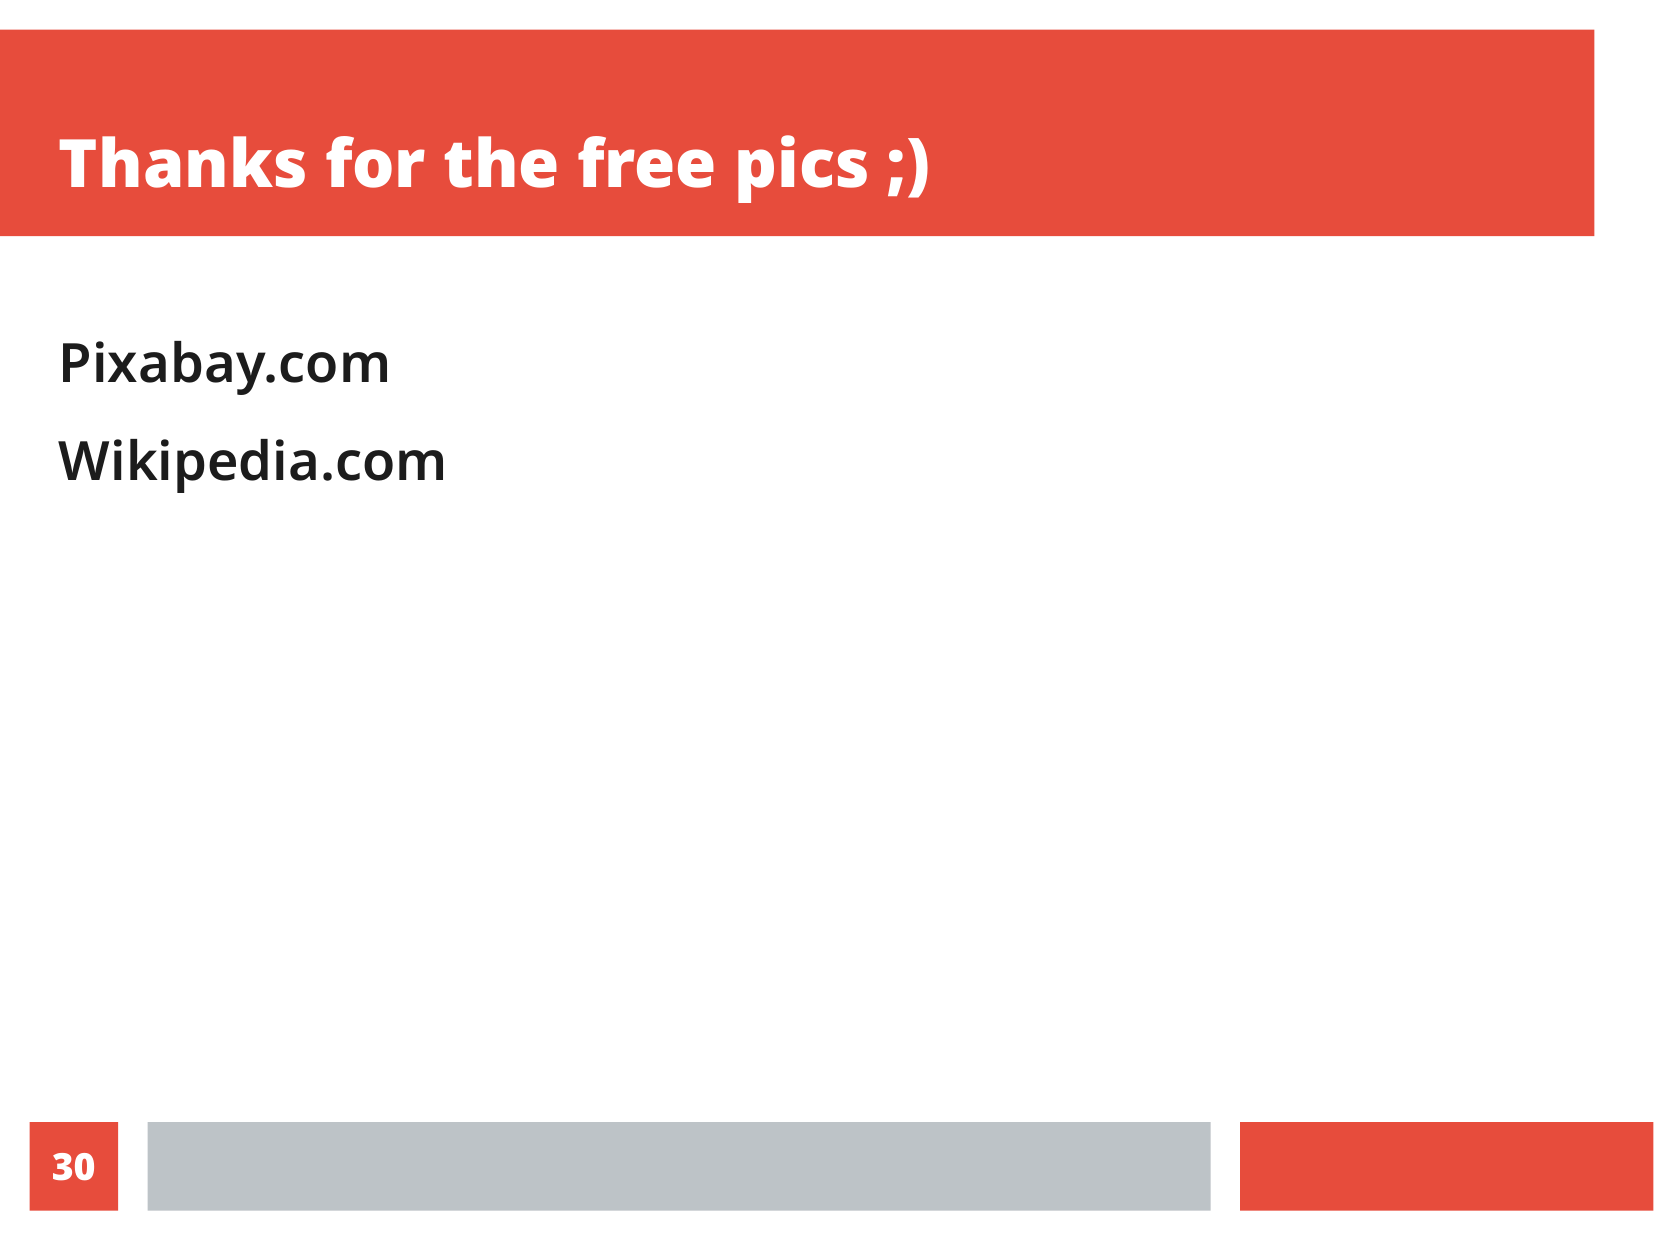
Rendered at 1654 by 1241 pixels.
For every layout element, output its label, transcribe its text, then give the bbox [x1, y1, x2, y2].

title Thanks for the free pics ;) [59, 59, 1595, 207]
list Pixabay.com Wikipedia.com [59, 324, 1565, 1093]
